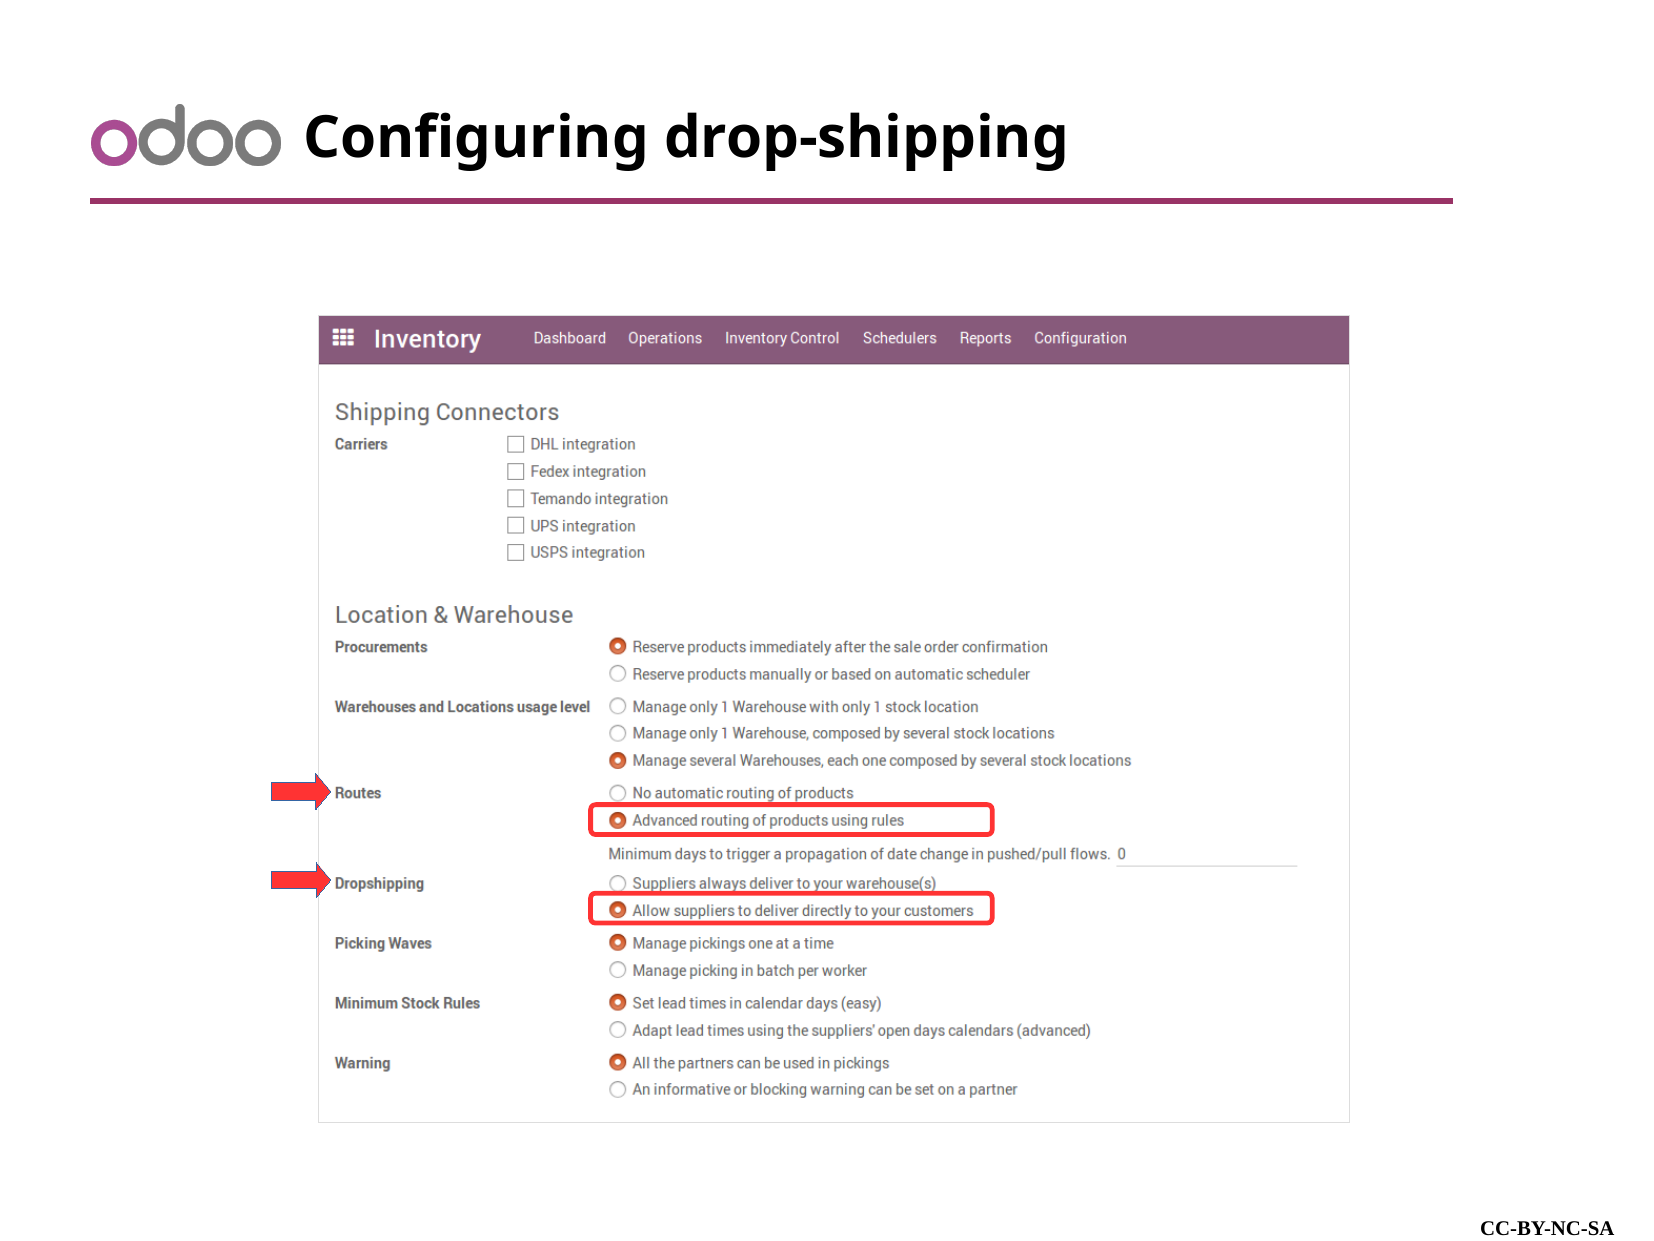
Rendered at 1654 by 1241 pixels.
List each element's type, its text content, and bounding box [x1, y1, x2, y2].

picture [91, 104, 281, 166]
picture [318, 315, 1350, 1123]
text_box [271, 862, 331, 898]
title Configuring drop-shipping [303, 31, 1566, 239]
text_box [590, 893, 993, 924]
text_box [590, 804, 993, 835]
text_box [271, 773, 331, 810]
